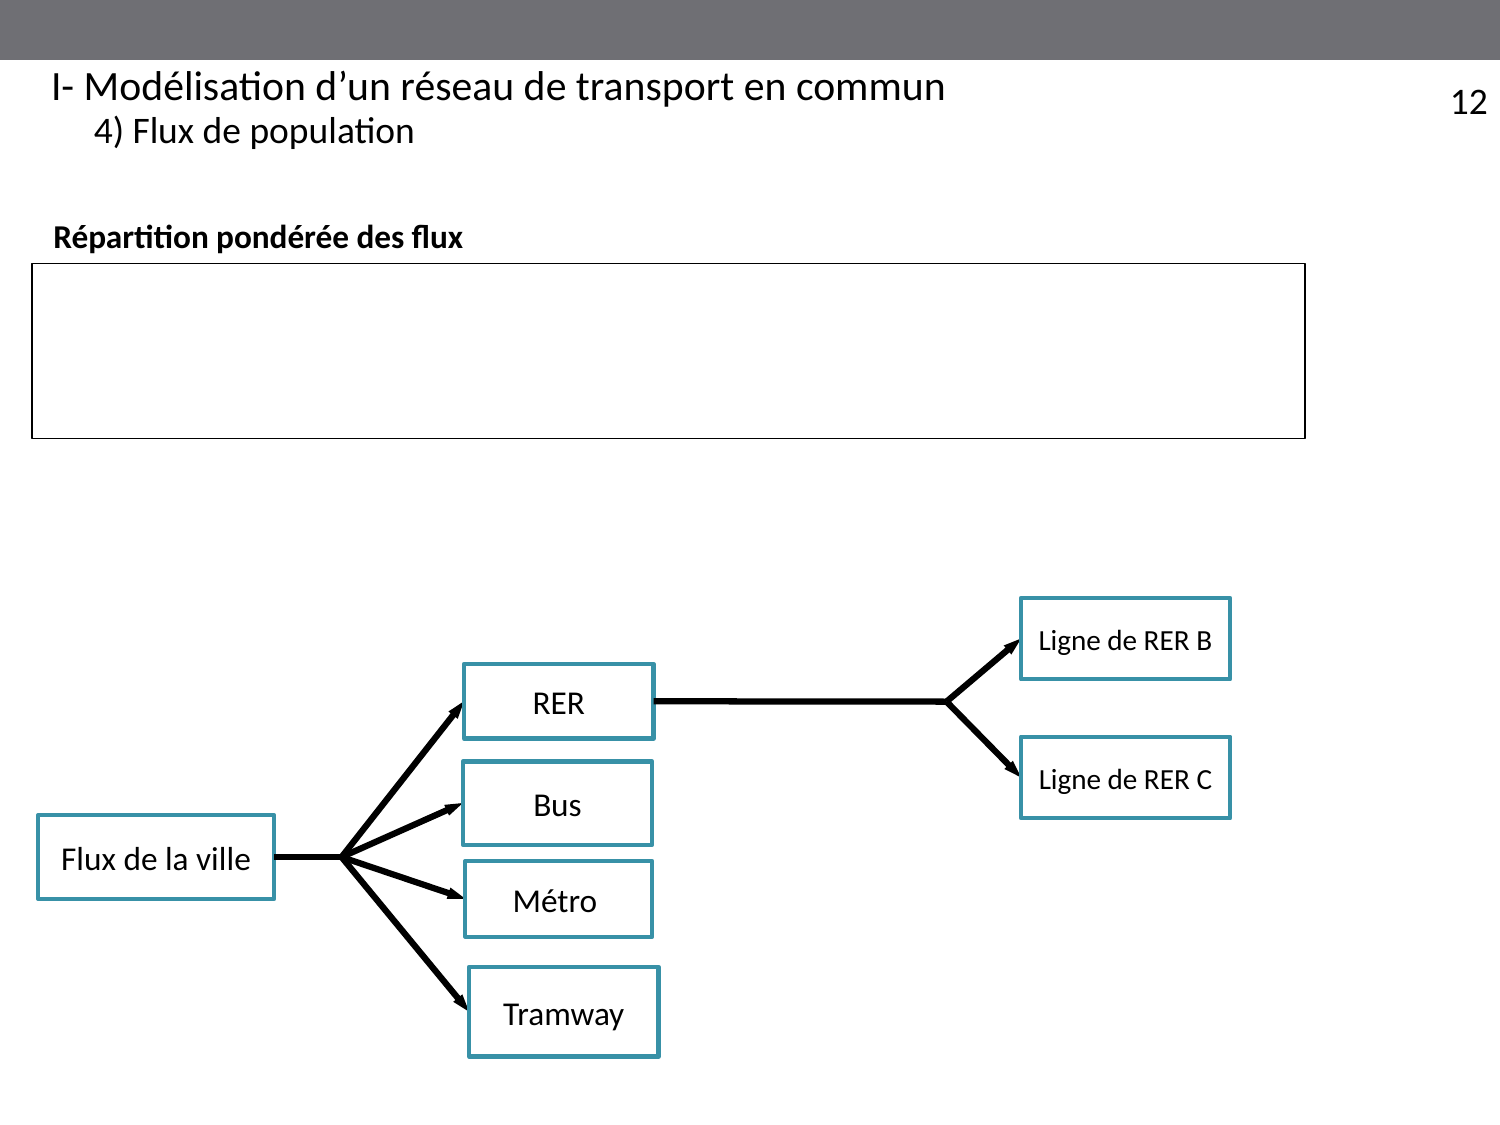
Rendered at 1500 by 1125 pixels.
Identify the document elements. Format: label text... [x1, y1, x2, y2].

text_box Ligne de RER B [1021, 598, 1230, 679]
text_box RER [464, 664, 654, 739]
text_box Tramway [469, 967, 659, 1056]
text_box Bus [463, 761, 652, 845]
text_box 12 [1435, 69, 1500, 131]
text_box I- Modélisation d’un réseau de transport en commun [36, 51, 1250, 117]
text_box Flux de la ville [38, 815, 274, 899]
text_box Ligne de RER C [1021, 737, 1230, 818]
text_box Répartition pondérée des flux [38, 208, 486, 263]
text_box 4) Flux de population [79, 99, 430, 159]
text_box Métro [465, 861, 652, 937]
